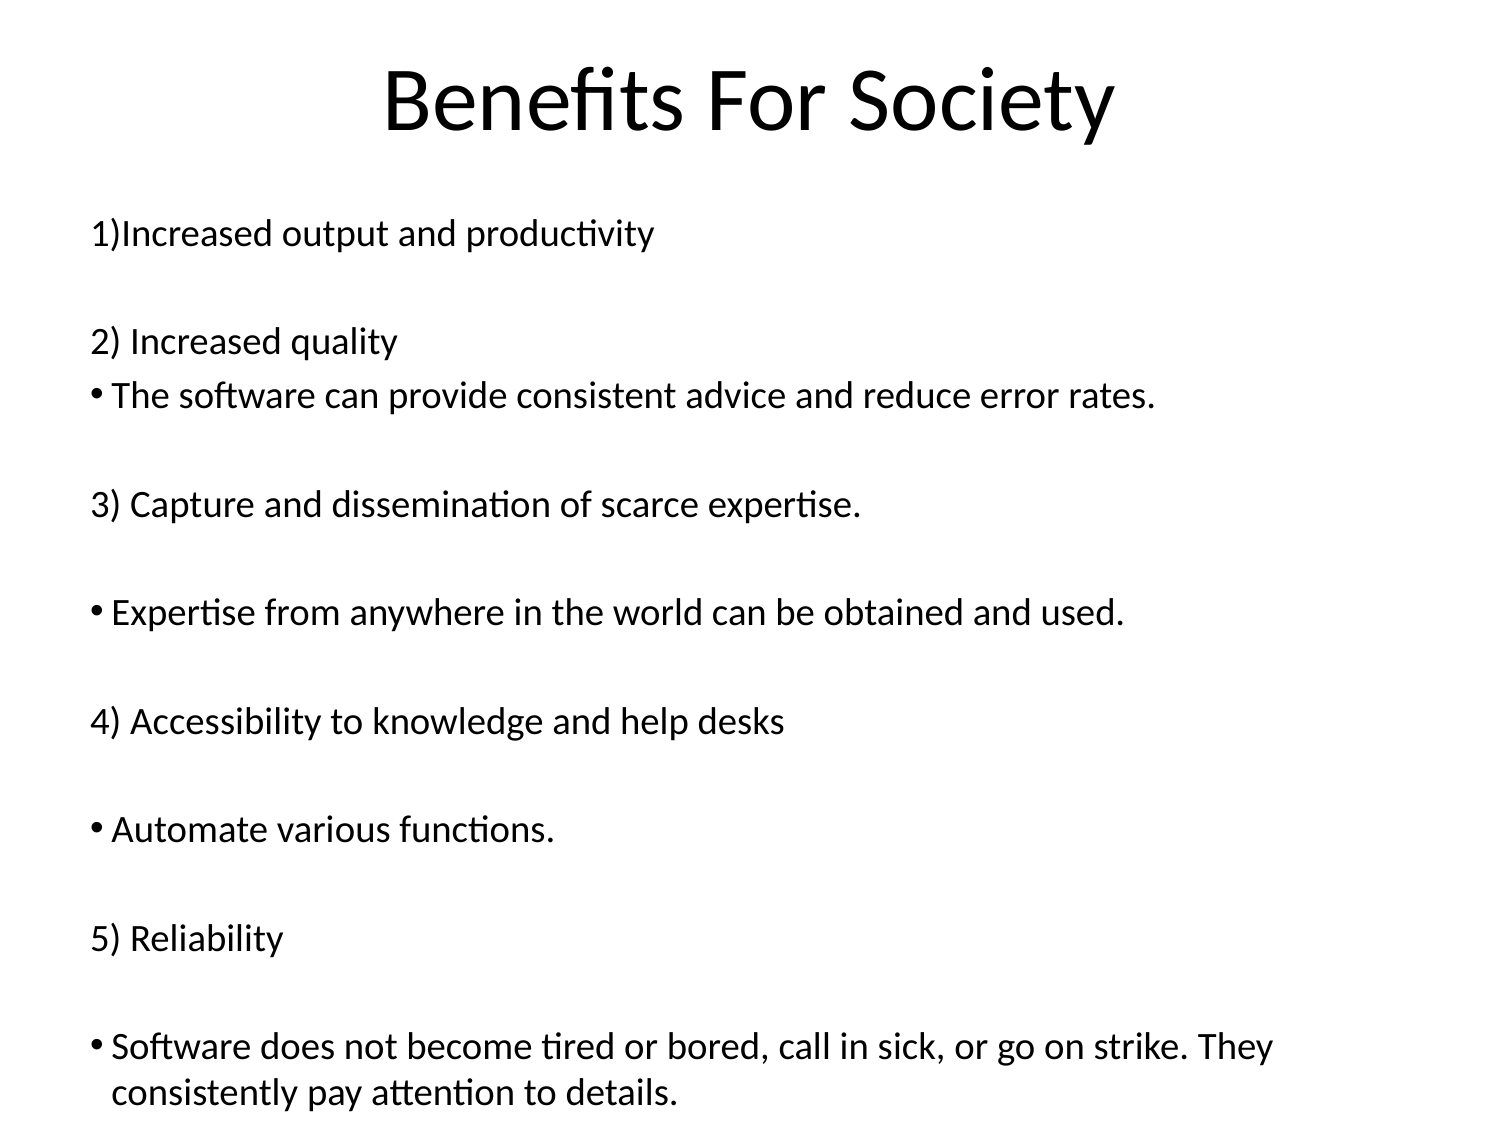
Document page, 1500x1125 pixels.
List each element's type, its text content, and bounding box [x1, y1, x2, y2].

list 1)Increased output and productivity 2) Increased quality The software can provide consistent advice and reduce error rates. 3) Capture and dissemination of scarce expertise. Expertise from anywhere in the world can be obtained and used. 4) Accessibility to knowledge and help desks Automate various functions. 5) Reliability Software does not become tired or bored, call in sick, or go on strike. They consistently pay attention to details. [75, 200, 1425, 1125]
title Benefits For Society [75, 0, 1425, 188]
